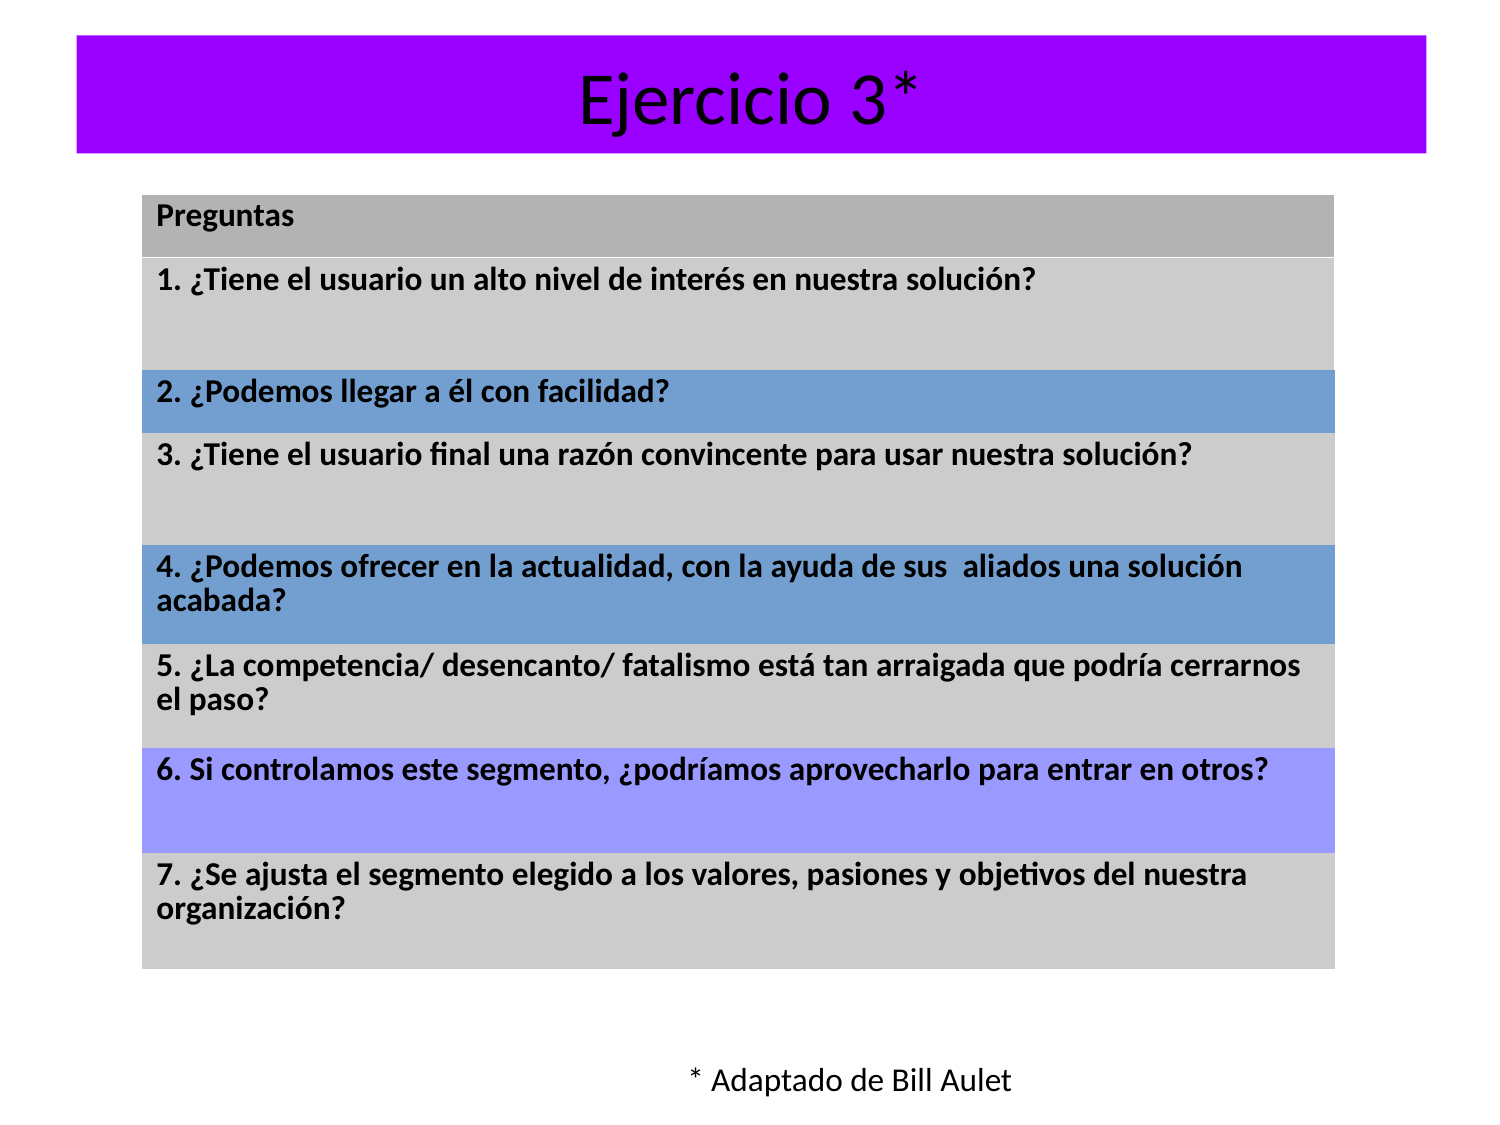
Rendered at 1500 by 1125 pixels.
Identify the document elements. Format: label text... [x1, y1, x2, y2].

table_cell 5. ¿La competencia/ desencanto/ fatalismo está tan arraigada que podría cerrarnos el paso? [142, 644, 1335, 748]
table_cell 2. ¿Podemos llegar a él con facilidad? [142, 370, 1335, 433]
table_cell 6. Si controlamos este segmento, ¿podríamos aprovecharlo para entrar en otros? [142, 748, 1335, 853]
text_box * Adaptado de Bill Aulet [0, 1051, 1028, 1117]
table_cell 7. ¿Se ajusta el segmento elegido a los valores, pasiones y objetivos del nuestra organización? [142, 853, 1335, 969]
table_cell 4. ¿Podemos ofrecer en la actualidad, con la ayuda de sus aliados una solución acabada? [142, 545, 1335, 644]
table_cell 1. ¿Tiene el usuario un alto nivel de interés en nuestra solución? [142, 258, 1334, 370]
table_header Preguntas [142, 195, 1334, 257]
table_cell 3. ¿Tiene el usuario final una razón convincente para usar nuestra solución? [142, 433, 1335, 545]
text_box Ejercicio 3* [76, 35, 1427, 154]
